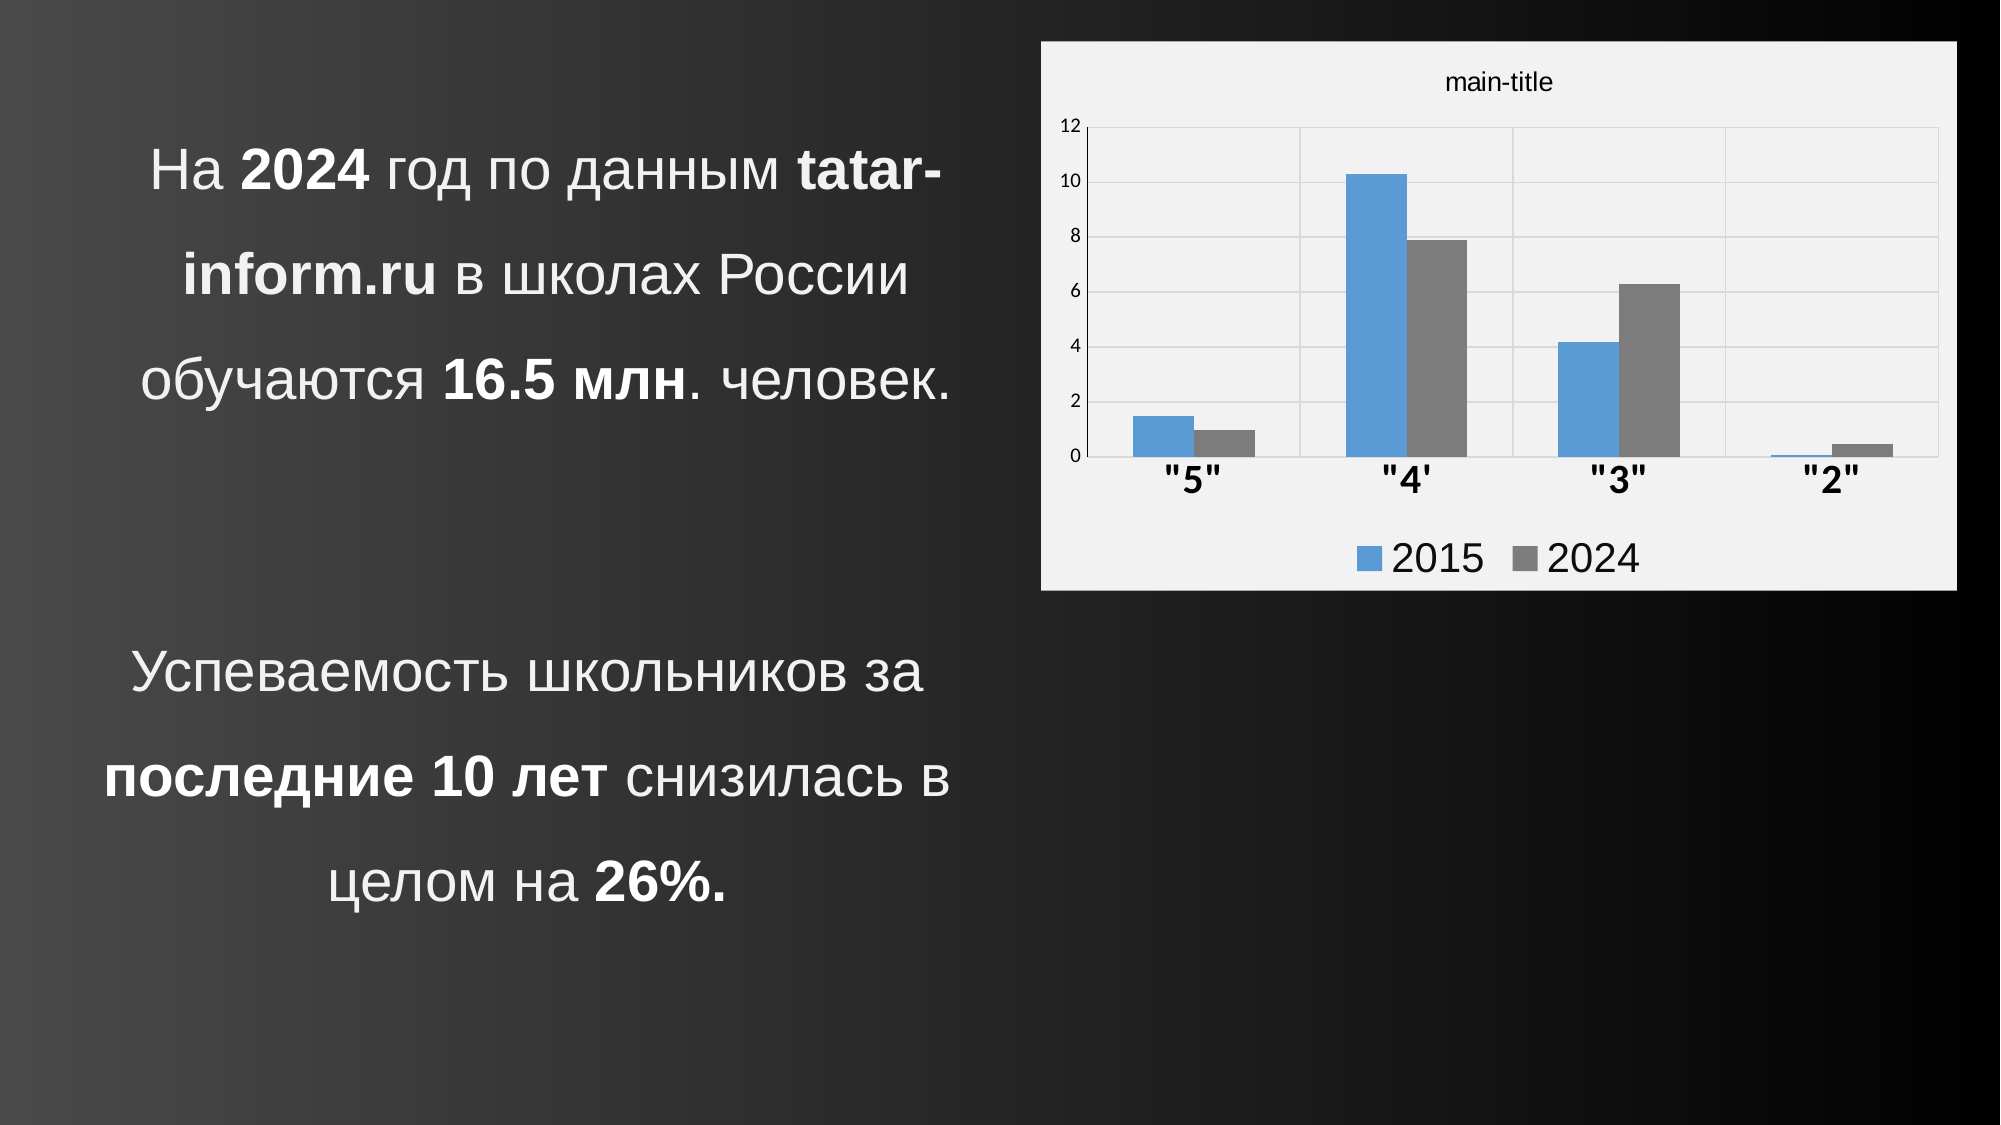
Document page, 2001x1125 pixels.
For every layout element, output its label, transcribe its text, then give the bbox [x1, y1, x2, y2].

chart [1041, 41, 1957, 591]
text_box Успеваемость школьников за последние 10 лет снизилась в целом на 26%. [51, 590, 1004, 921]
text_box На 2024 год по данным tatar-inform.ru в школах России обучаются 16.5 млн. человек. [64, 89, 1029, 419]
